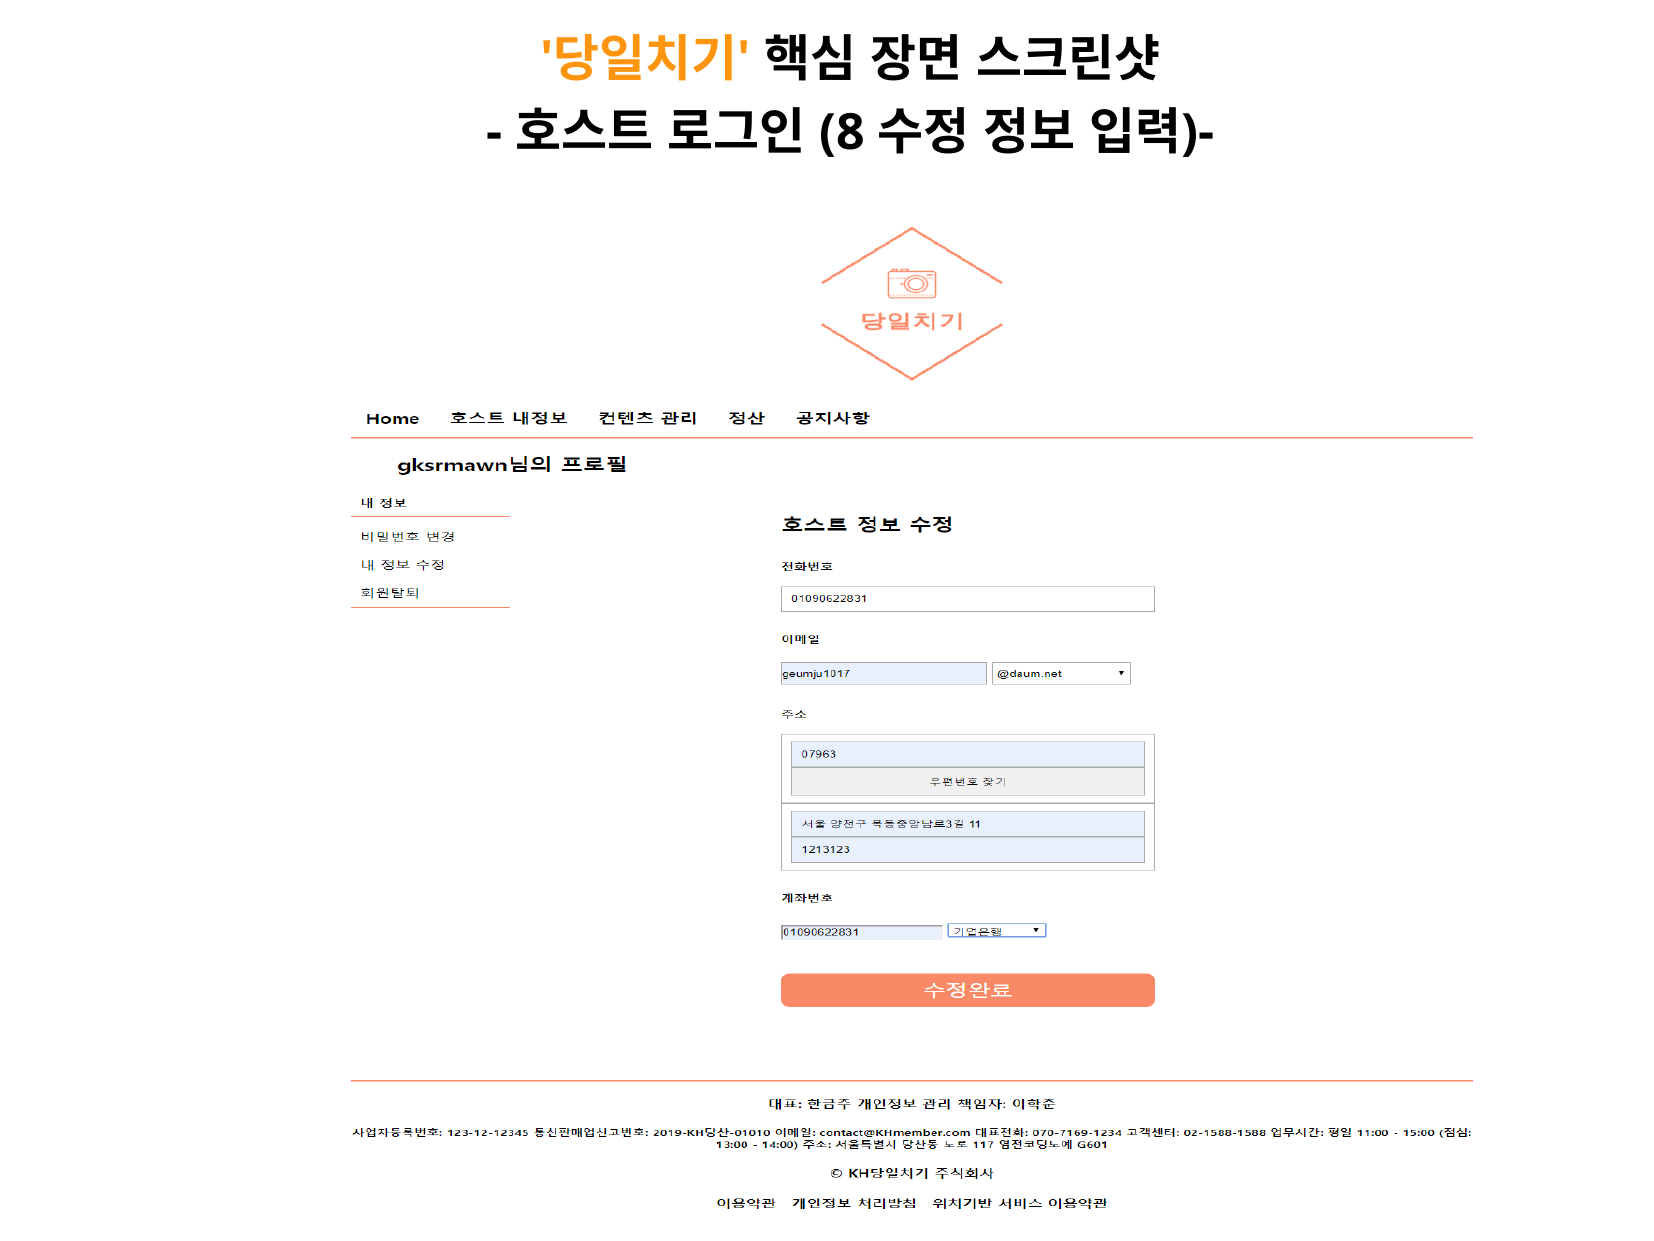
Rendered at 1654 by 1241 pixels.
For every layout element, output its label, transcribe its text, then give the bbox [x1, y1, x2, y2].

title '당일치기' 핵심 장면 스크린샷 - 호스트 로그인 (8 수정 정보 입력)- [106, 0, 1595, 196]
picture [295, 209, 1512, 1217]
